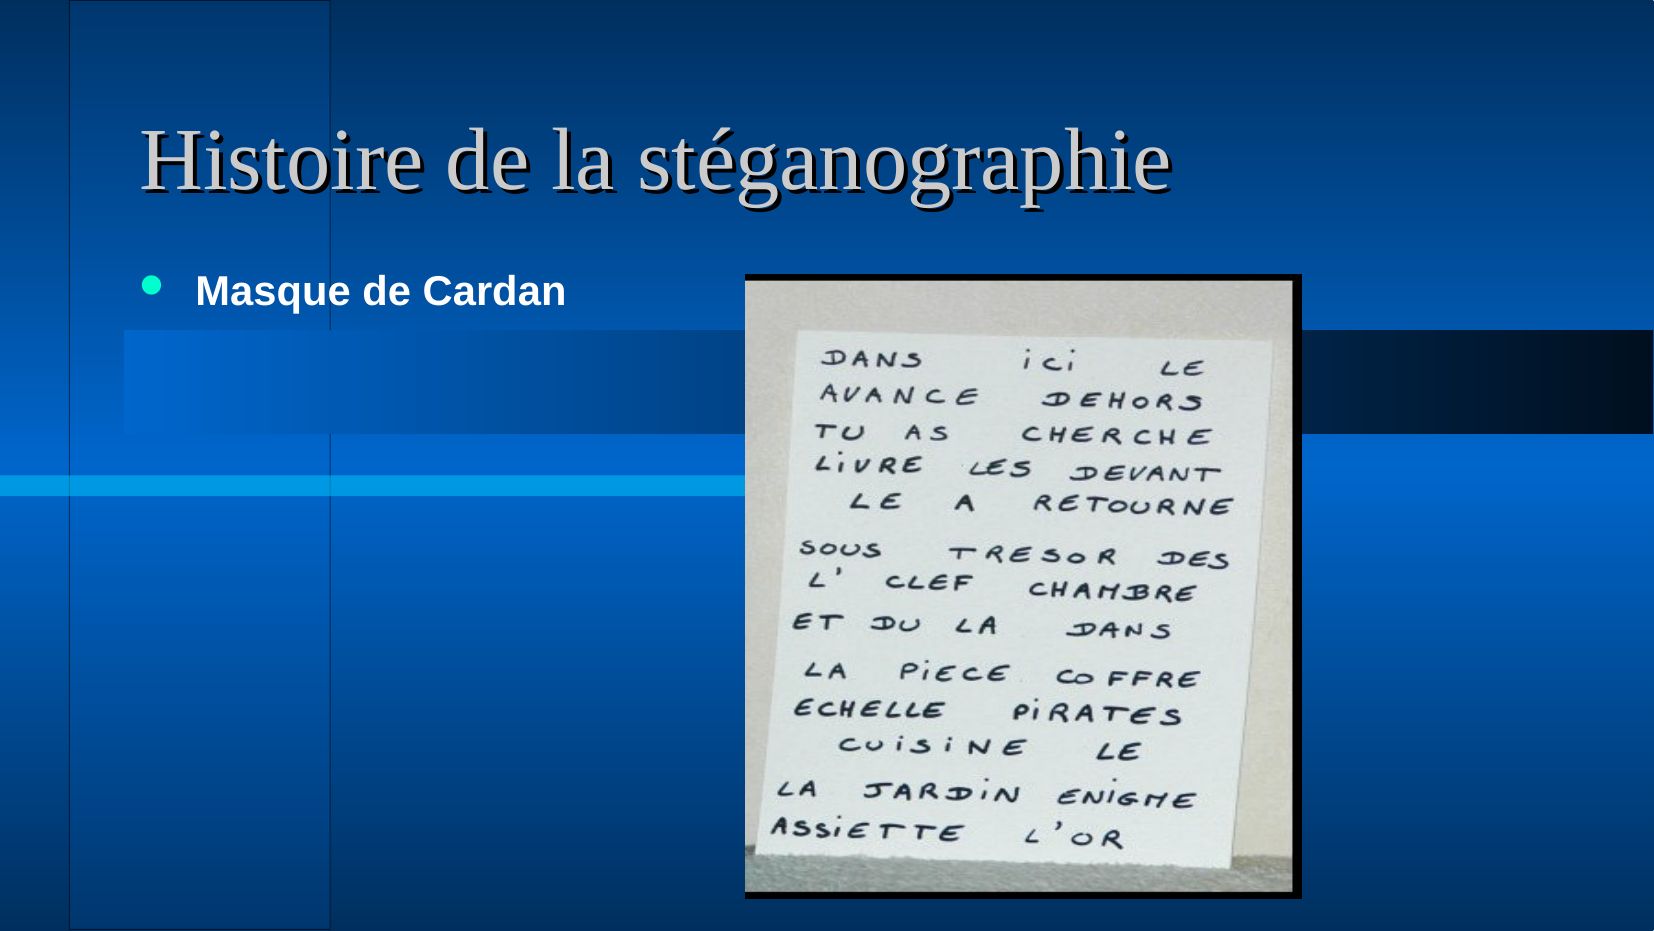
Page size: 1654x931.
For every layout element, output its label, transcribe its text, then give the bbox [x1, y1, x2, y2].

picture [745, 274, 1302, 899]
list Masque de Cardan [124, 268, 1530, 827]
title Histoire de la stéganographie [124, 82, 1530, 238]
